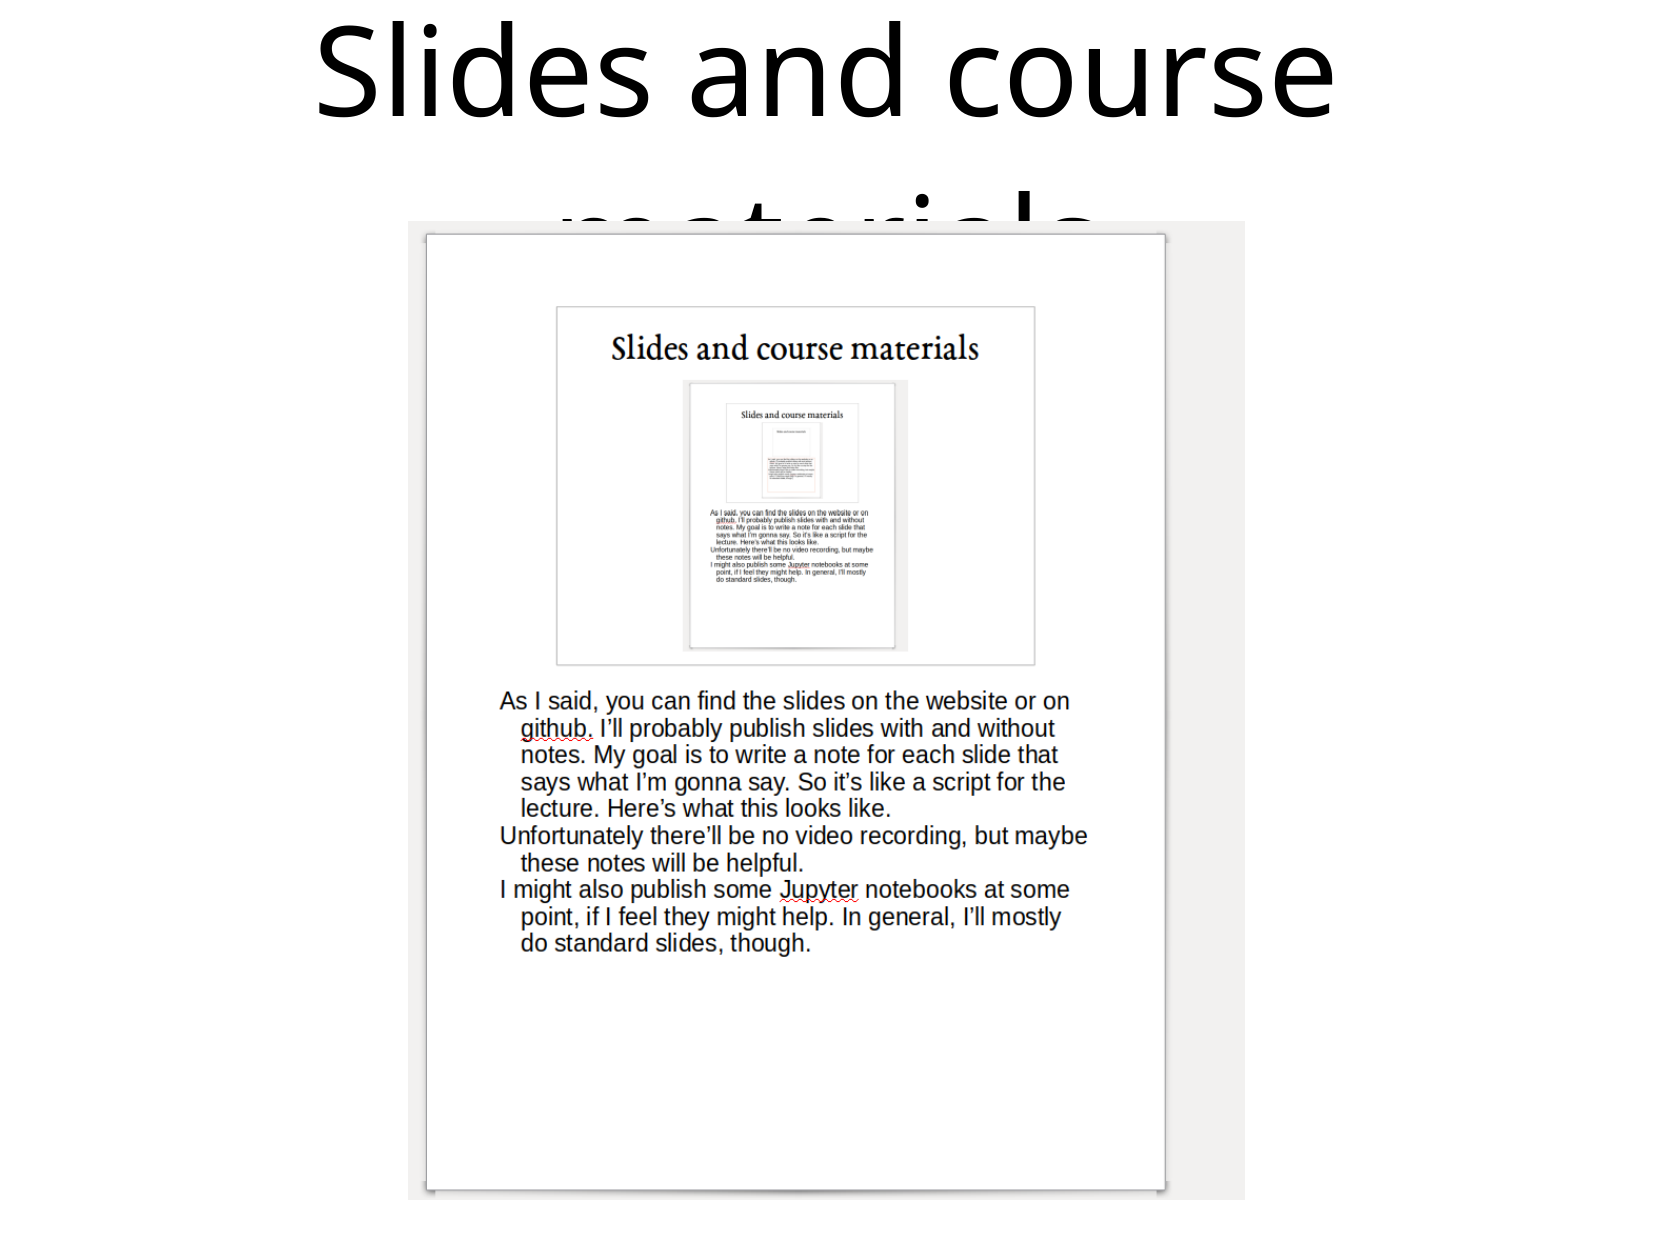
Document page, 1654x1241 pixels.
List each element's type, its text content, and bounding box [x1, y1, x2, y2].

title Slides and course materials [82, 49, 1571, 257]
picture [408, 221, 1245, 1201]
